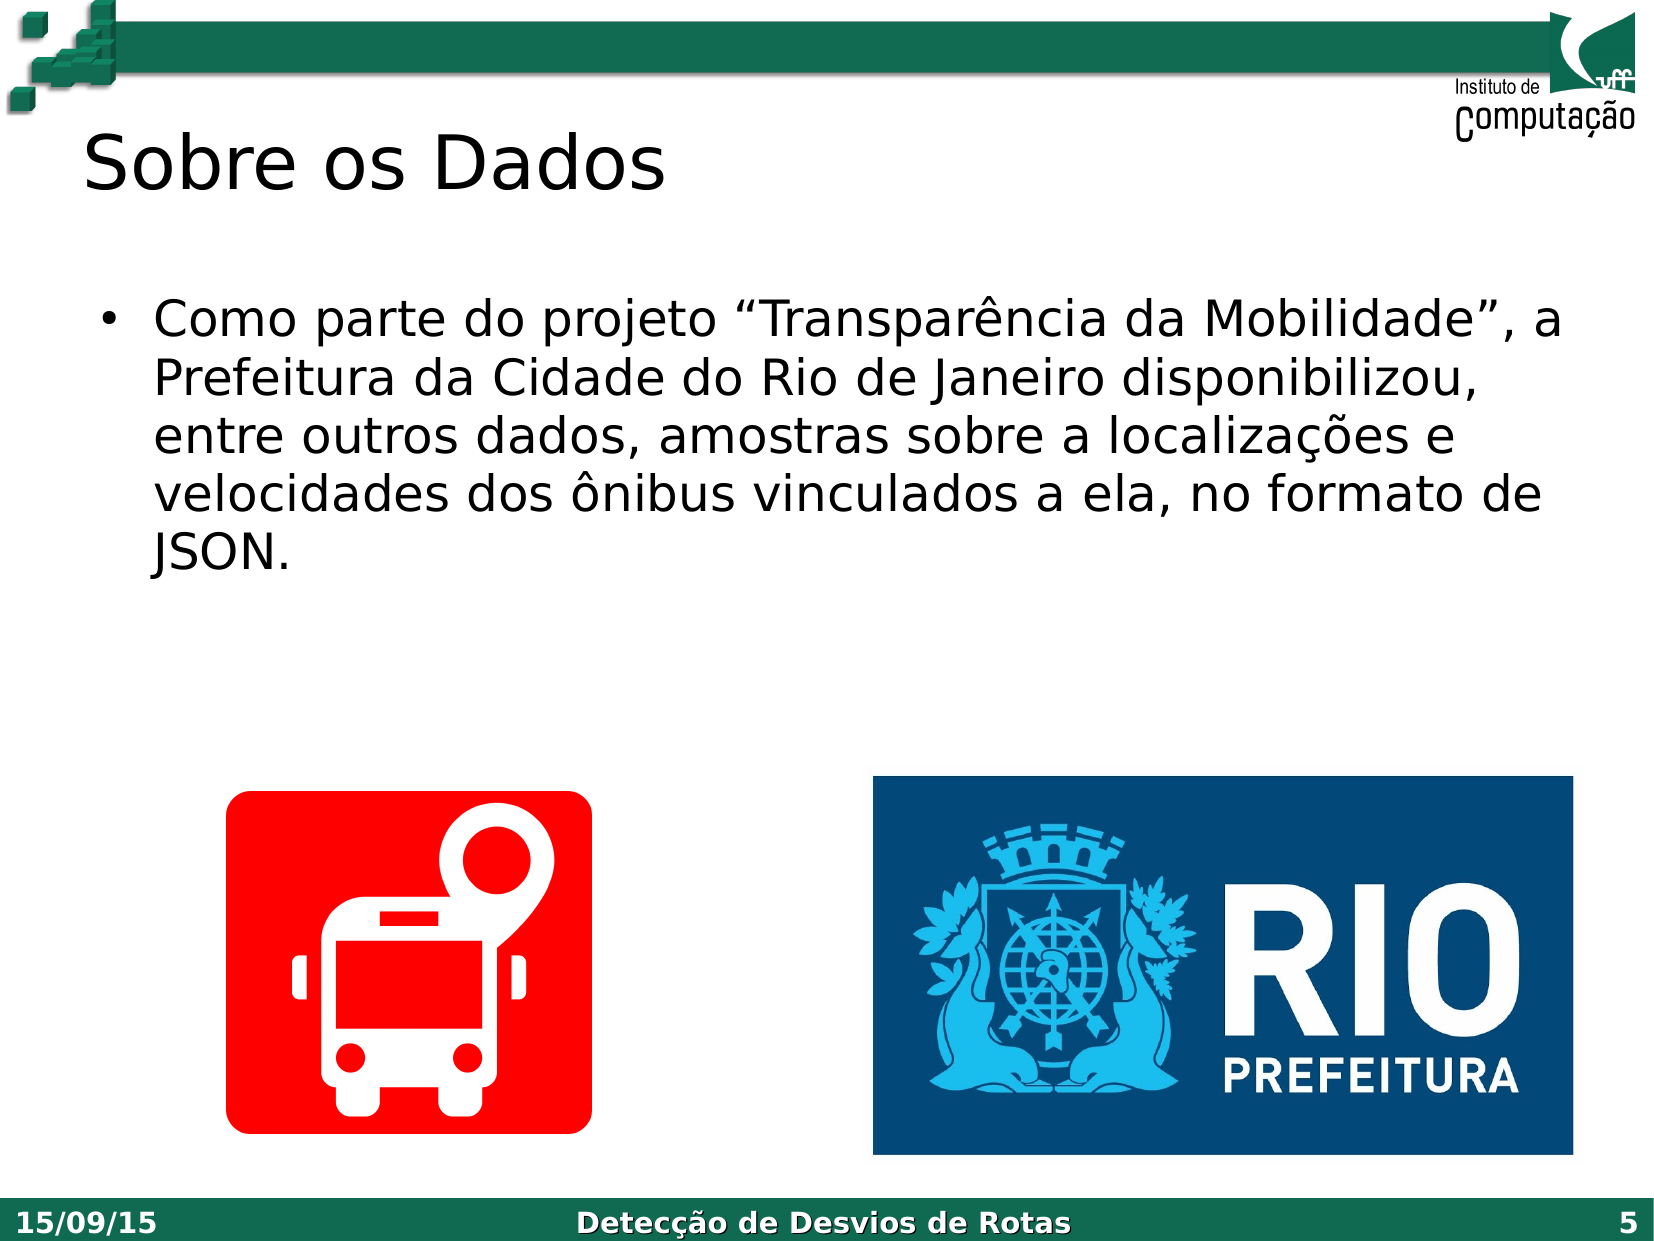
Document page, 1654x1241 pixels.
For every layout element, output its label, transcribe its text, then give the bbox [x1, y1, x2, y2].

picture [226, 791, 592, 1134]
title Sobre os Dados [82, 70, 1571, 257]
picture [862, 765, 1584, 1165]
picture [0, 1198, 1654, 1241]
picture [0, 0, 1654, 166]
list Como parte do projeto “Transparência da Mobilidade”, a Prefeitura da Cidade do Rio de Janeiro disponibilizou, entre outros dados, amostras sobre a localizações e velocidades dos ônibus vinculados a ela, no formato de JSON. [82, 290, 1571, 1010]
